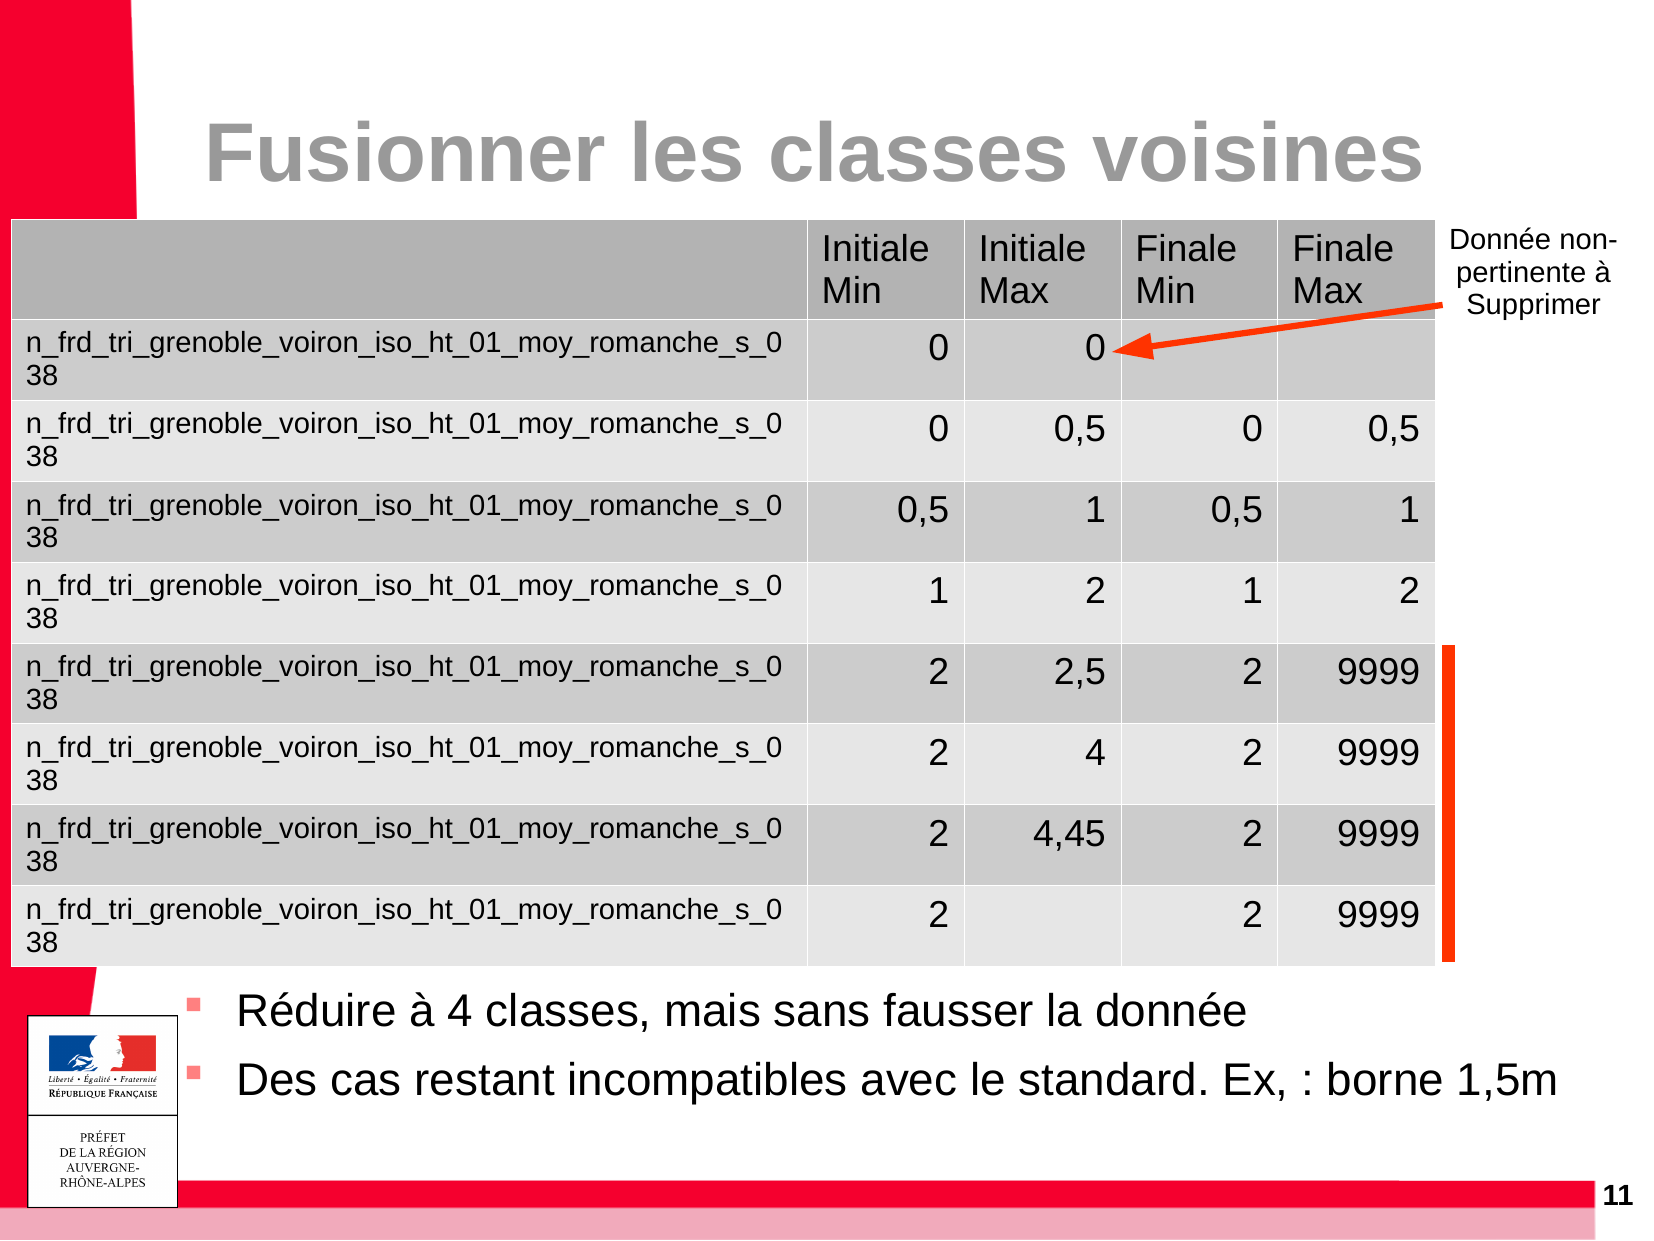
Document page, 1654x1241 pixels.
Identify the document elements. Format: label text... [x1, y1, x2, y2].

table_cell 0,5 [1122, 482, 1277, 562]
picture [0, 0, 1654, 1240]
table_cell 2,5 [965, 644, 1121, 723]
table_cell 4 [965, 724, 1121, 804]
table_cell 4,45 [965, 805, 1121, 885]
table_header Finale Max [1373, 311, 1425, 319]
table_header Finale Min [1122, 220, 1277, 319]
table_cell 2 [808, 724, 964, 804]
table_cell 0 [965, 320, 1121, 400]
table_cell n_frd_tri_grenoble_voiron_iso_ht_01_moy_romanche_s_038 [12, 805, 807, 885]
table_cell 2 [965, 563, 1121, 643]
table_cell 2 [808, 644, 964, 723]
table_cell n_frd_tri_grenoble_voiron_iso_ht_01_moy_romanche_s_038 [12, 563, 807, 643]
table_cell 2 [1122, 724, 1277, 804]
list Réduire à 4 classes, mais sans fausser la donnée Des cas restant incompatibles avec le standard. Ex, : borne 1,5m [165, 984, 1561, 1167]
table_cell 1 [1278, 482, 1435, 562]
table_cell 2 [1278, 563, 1435, 643]
table_cell [1122, 332, 1277, 400]
table_cell 0,5 [965, 401, 1121, 481]
table_cell n_frd_tri_grenoble_voiron_iso_ht_01_moy_romanche_s_038 [12, 320, 807, 400]
table_cell n_frd_tri_grenoble_voiron_iso_ht_01_moy_romanche_s_038 [12, 401, 807, 481]
table_cell 0 [808, 320, 964, 400]
table_cell n_frd_tri_grenoble_voiron_iso_ht_01_moy_romanche_s_038 [12, 644, 807, 723]
table_cell n_frd_tri_grenoble_voiron_iso_ht_01_moy_romanche_s_038 [12, 724, 807, 804]
table_cell 0 [1122, 401, 1277, 481]
table_cell 9999 [1278, 724, 1435, 804]
table_cell [1122, 320, 1277, 346]
table_cell 9999 [1278, 644, 1435, 723]
table_cell 2 [1122, 886, 1277, 966]
table_cell 0,5 [1278, 401, 1435, 481]
table_cell 9999 [1278, 805, 1435, 885]
table_cell [1278, 320, 1435, 400]
table_cell 9999 [1278, 886, 1435, 966]
table_cell 2 [808, 886, 964, 966]
table_header Initiale Max [965, 220, 1121, 319]
table_cell 2 [808, 805, 964, 885]
text_box Donnée non-pertinente à Supprimer [1425, 215, 1642, 336]
table_cell 2 [1122, 644, 1277, 723]
table_header [12, 220, 807, 319]
table_header Finale Max [1278, 220, 1425, 319]
table_cell 1 [808, 563, 964, 643]
table_cell [965, 886, 1121, 966]
table_cell n_frd_tri_grenoble_voiron_iso_ht_01_moy_romanche_s_038 [12, 482, 807, 562]
table_cell 1 [1122, 563, 1277, 643]
title Fusionner les classes voisines [82, 49, 1571, 219]
table_cell 0,5 [808, 482, 964, 562]
table_header Initiale Min [808, 220, 964, 319]
table_cell n_frd_tri_grenoble_voiron_iso_ht_01_moy_romanche_s_038 [12, 886, 807, 966]
table_cell [1278, 320, 1307, 325]
table_cell 1 [965, 482, 1121, 562]
table_cell 0 [808, 401, 964, 481]
table_cell 2 [1122, 805, 1277, 885]
